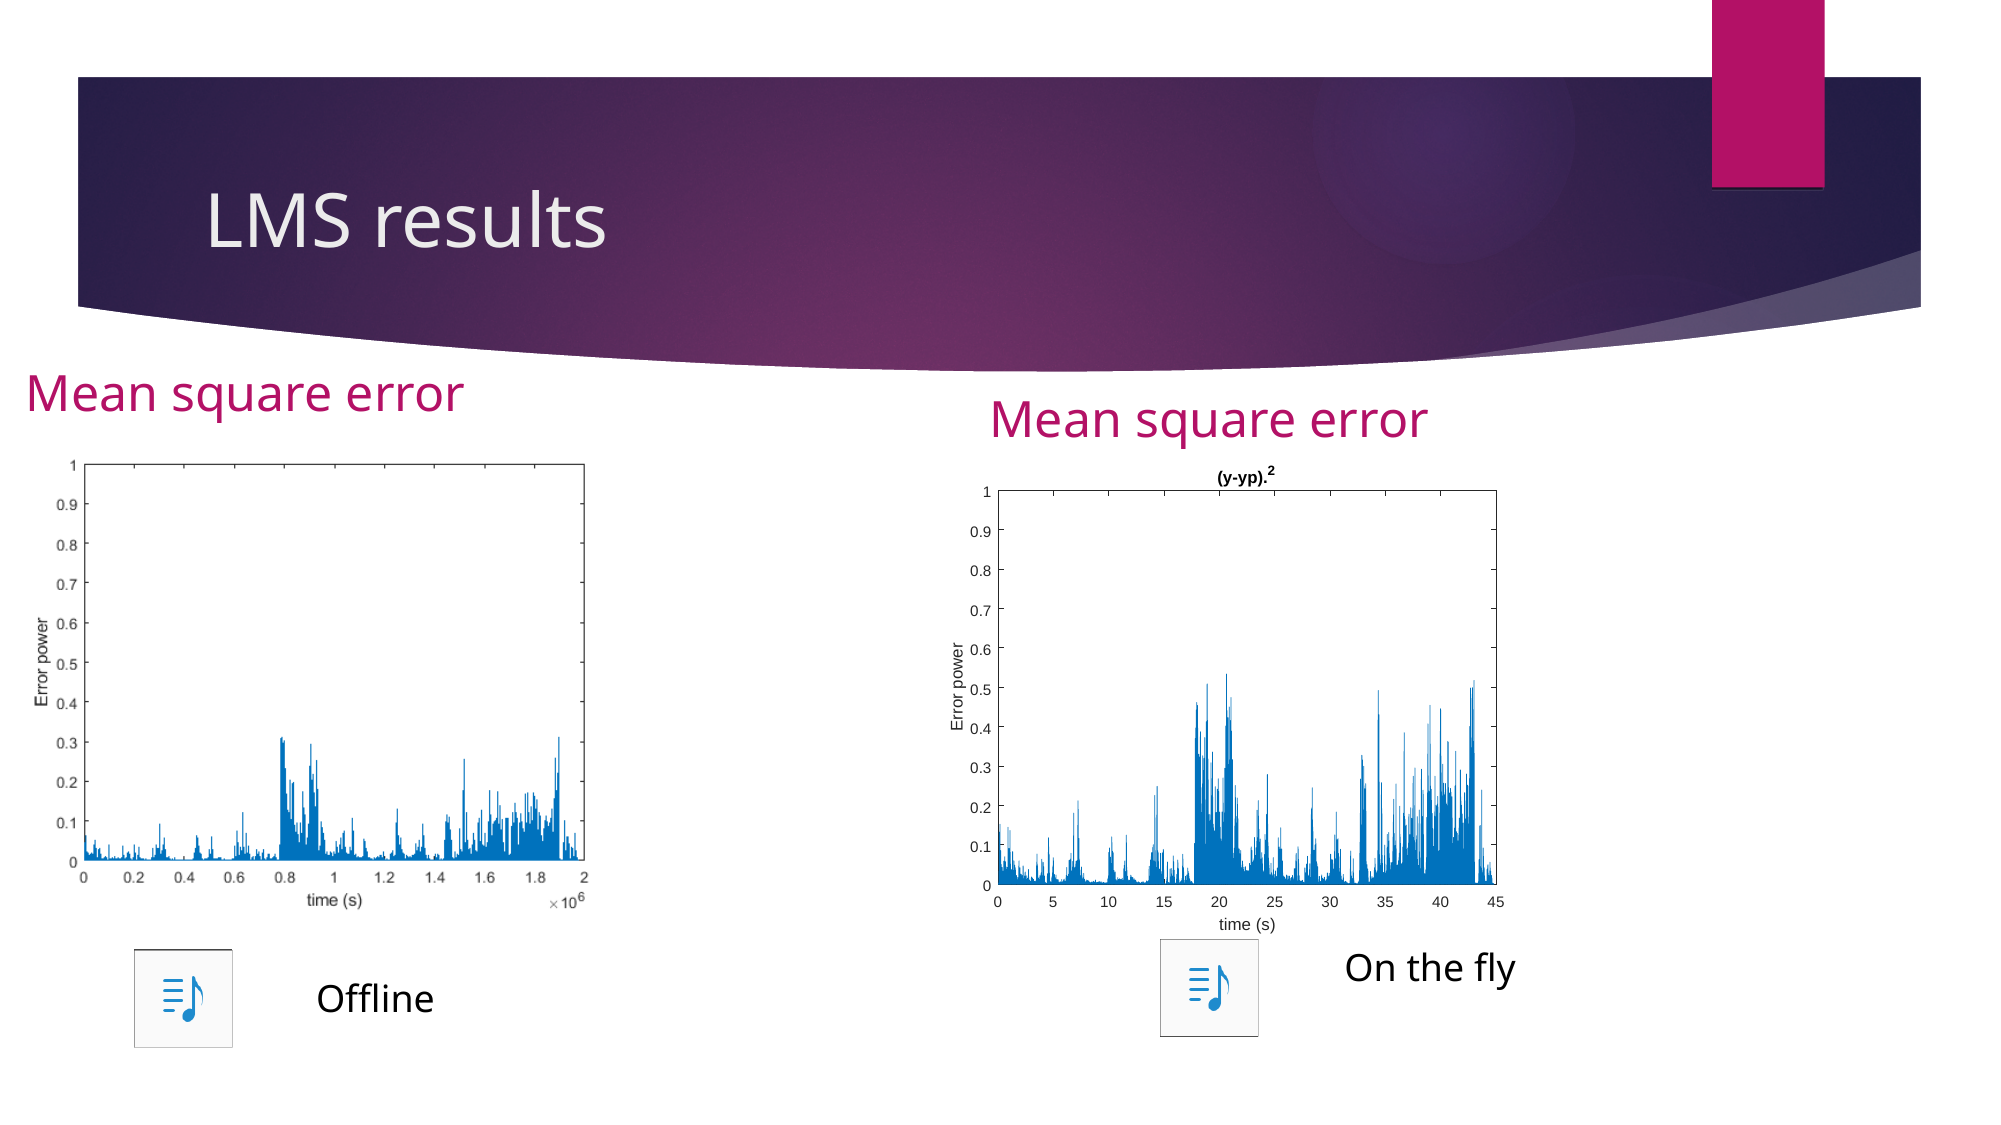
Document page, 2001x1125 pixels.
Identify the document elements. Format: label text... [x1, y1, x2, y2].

text_box [1158, 937, 1259, 1038]
picture [914, 454, 1556, 936]
text_box Offline [301, 968, 513, 1028]
picture [79, 78, 1920, 371]
list Mean square error [974, 360, 1767, 455]
text_box On the fly [1329, 936, 1541, 997]
picture [0, 428, 646, 914]
list Mean square error [10, 334, 803, 429]
title LMS results [189, 159, 1627, 276]
text_box [133, 948, 234, 1049]
